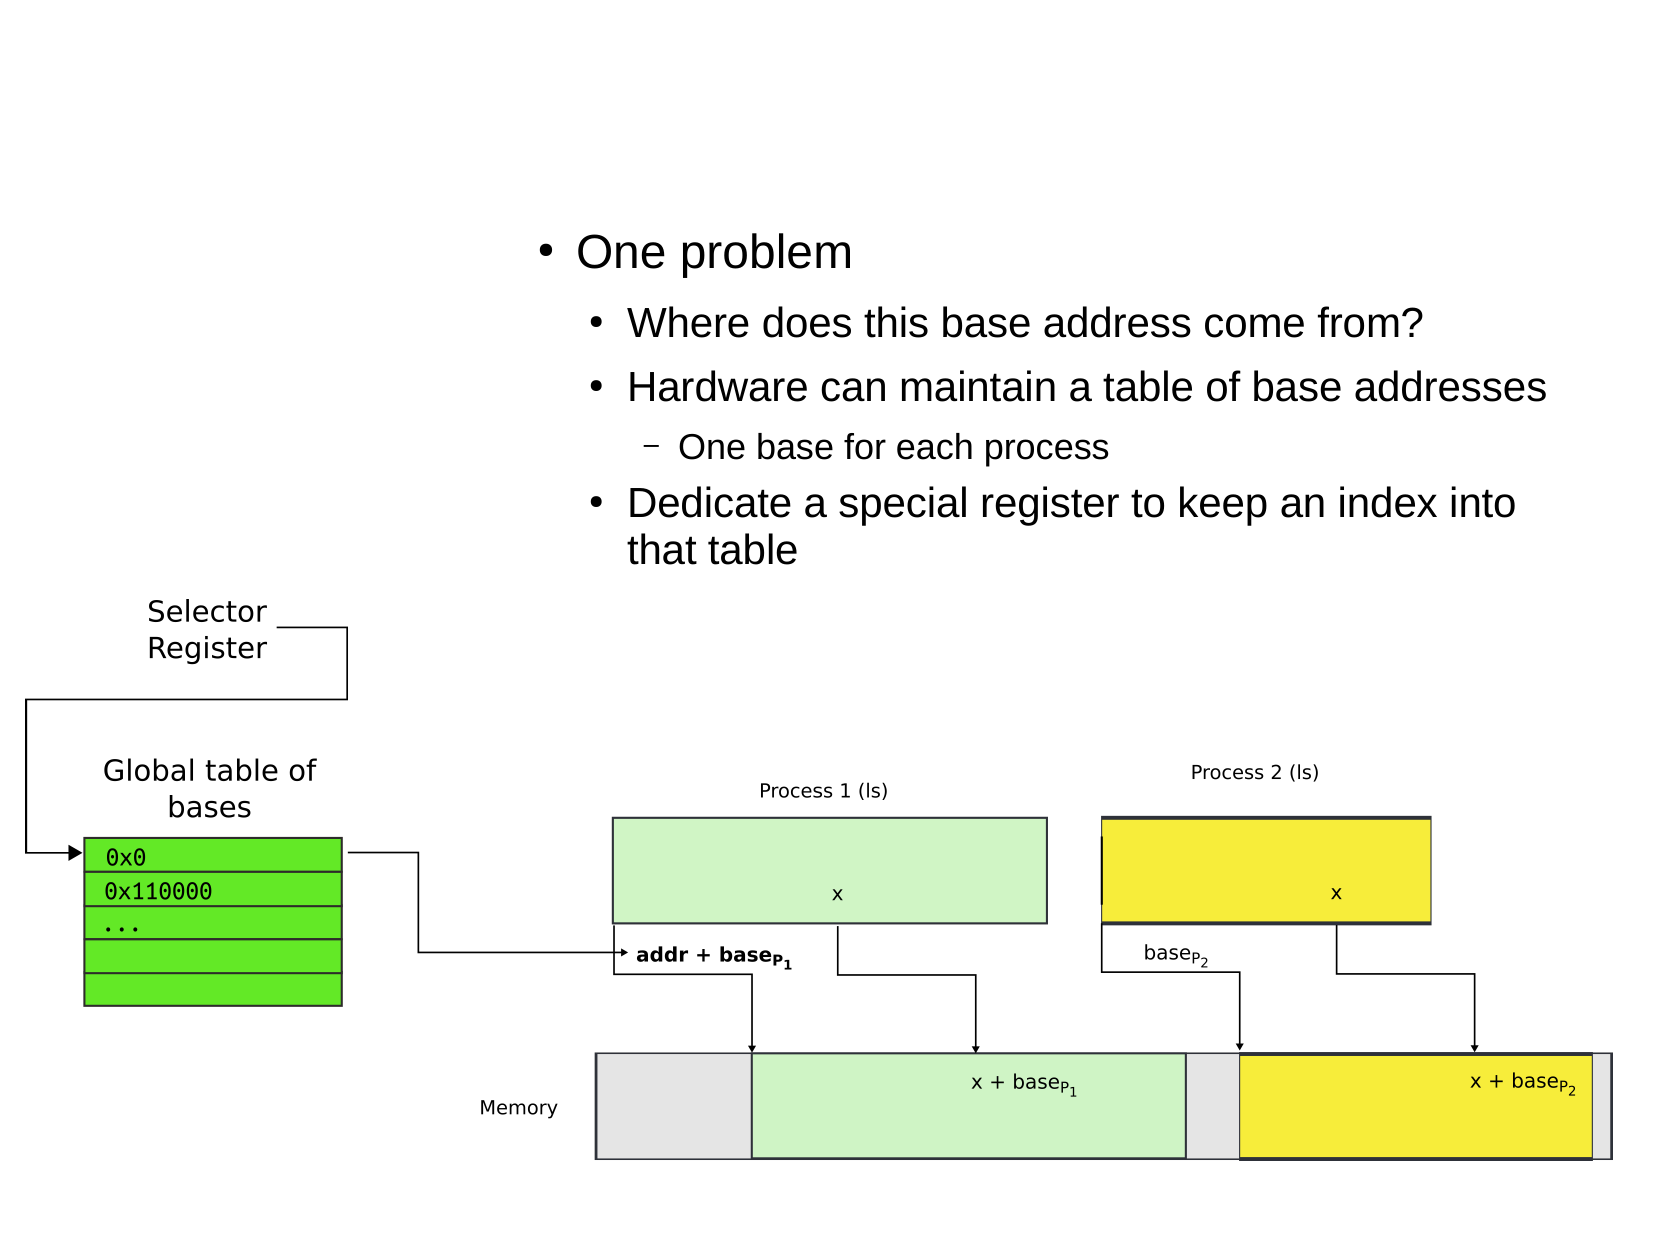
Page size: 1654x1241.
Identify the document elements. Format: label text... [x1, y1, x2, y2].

picture [25, 599, 1613, 1161]
list One problem Where does this base address come from? Hardware can maintain a table of base addresses One base for each process Dedicate a special register to keep an index into that table [525, 225, 1571, 599]
